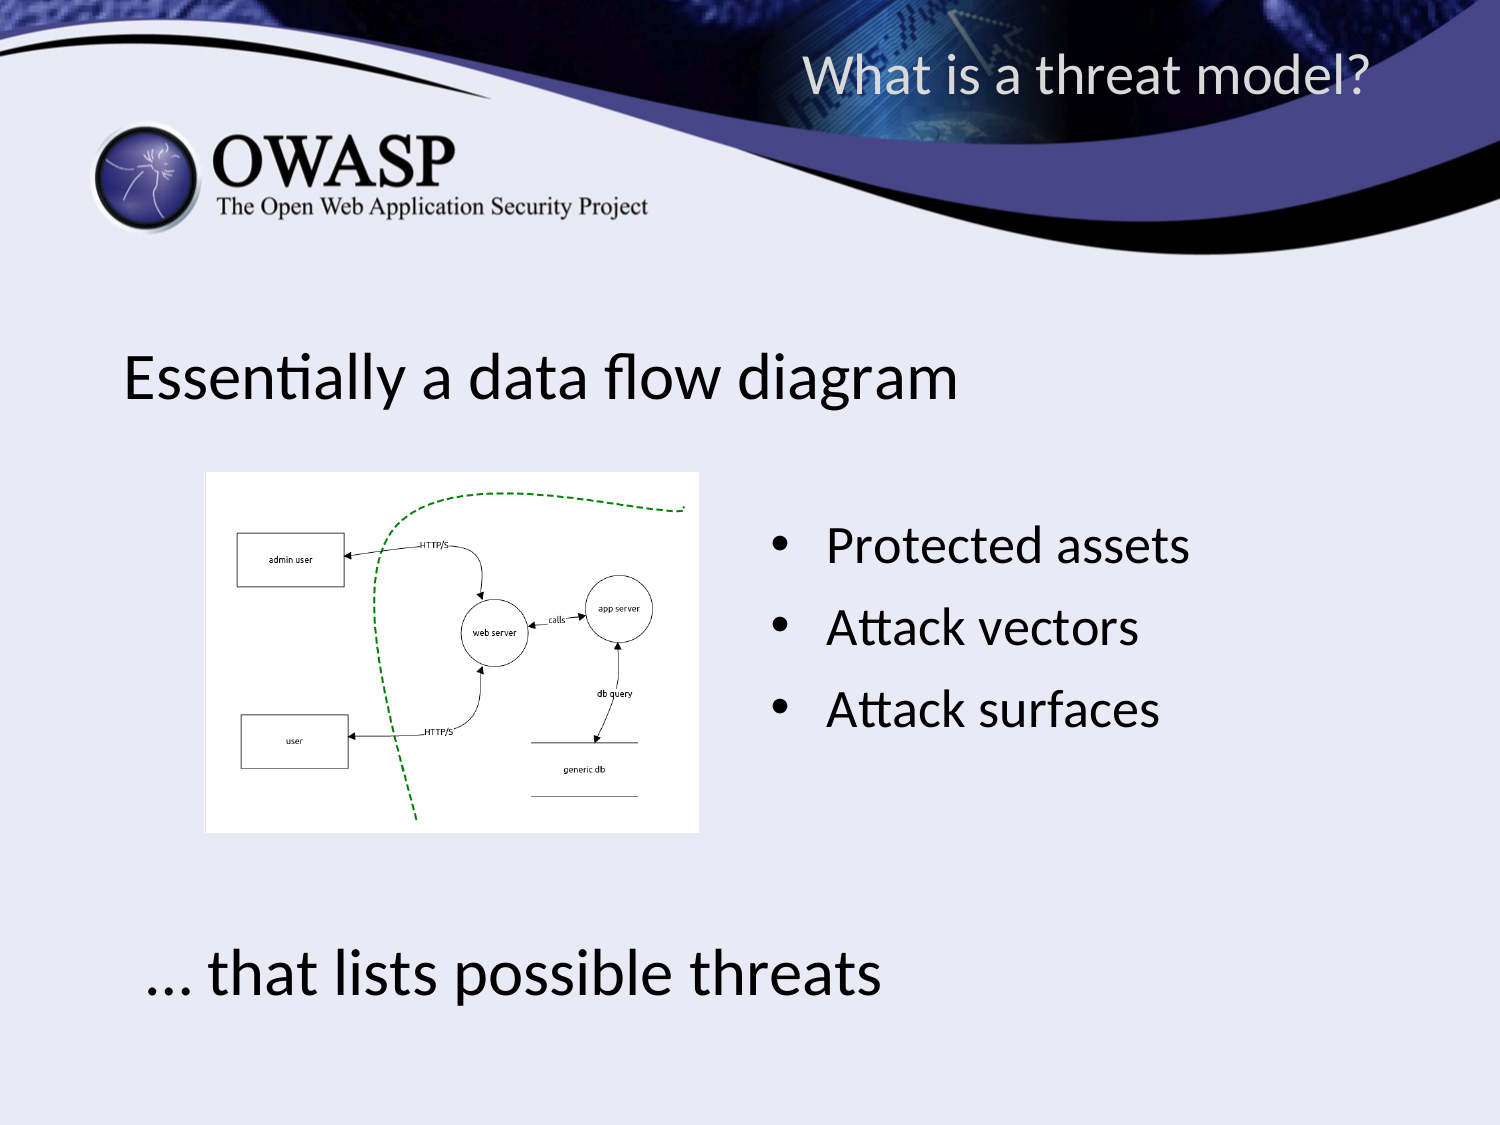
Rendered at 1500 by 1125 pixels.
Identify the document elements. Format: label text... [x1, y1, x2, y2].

picture [0, 0, 1500, 1125]
list [75, 262, 734, 638]
list Protected assets Attack vectors Attack surfaces [755, 502, 1359, 863]
list Essentially a data flow diagram [108, 324, 1406, 426]
title What is a threat model? [699, 0, 1476, 149]
list … that lists possible threats [75, 921, 1382, 1017]
